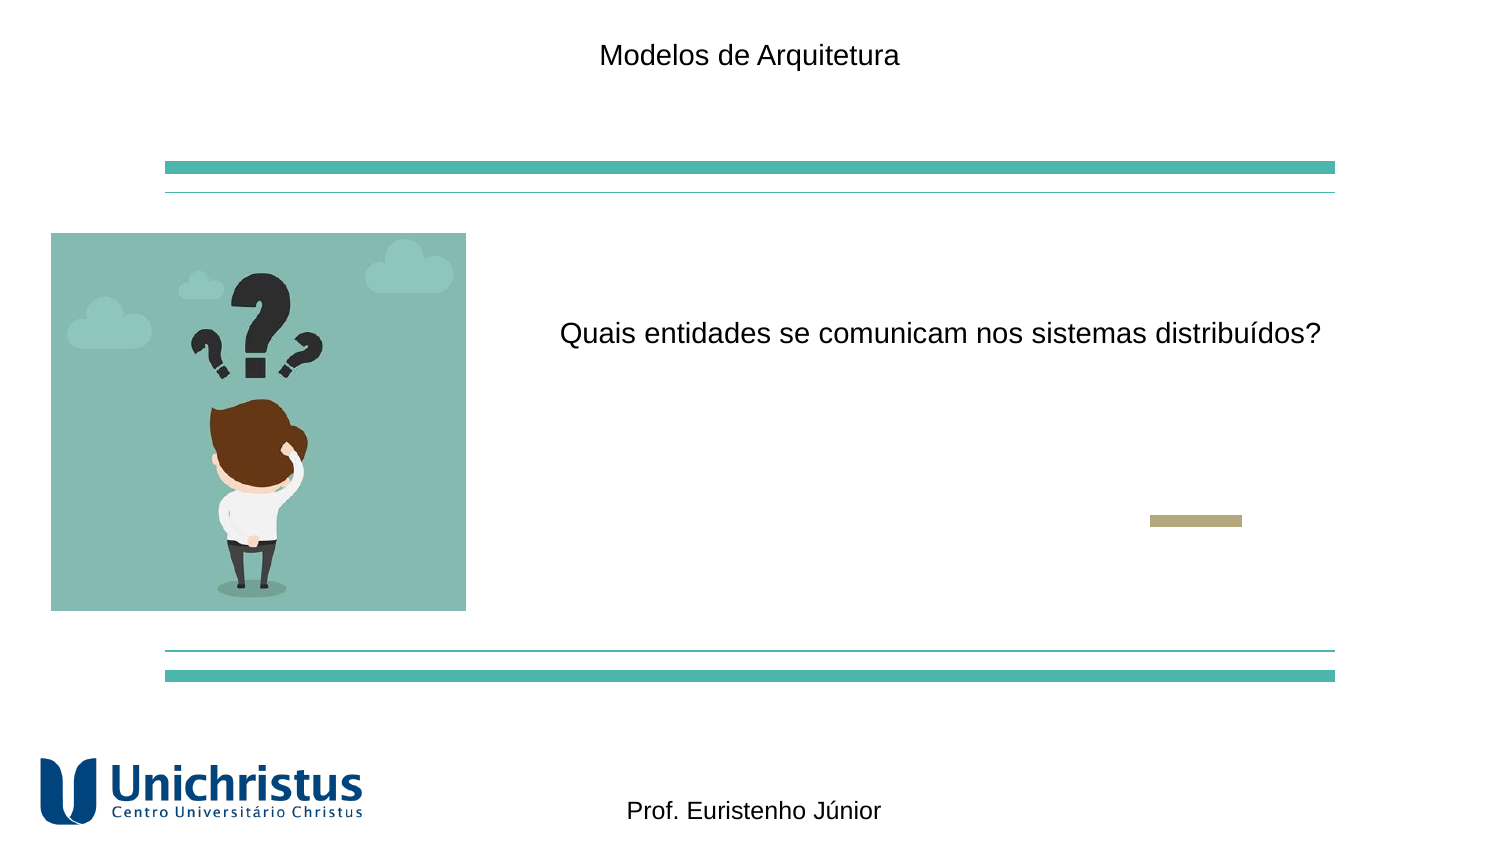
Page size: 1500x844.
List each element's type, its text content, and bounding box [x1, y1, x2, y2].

picture [51, 233, 466, 611]
list Quais entidades se comunicam nos sistemas distribuídos? [544, 152, 1449, 750]
title Modelos de Arquitetura [51, 20, 1449, 137]
picture [35, 754, 367, 827]
